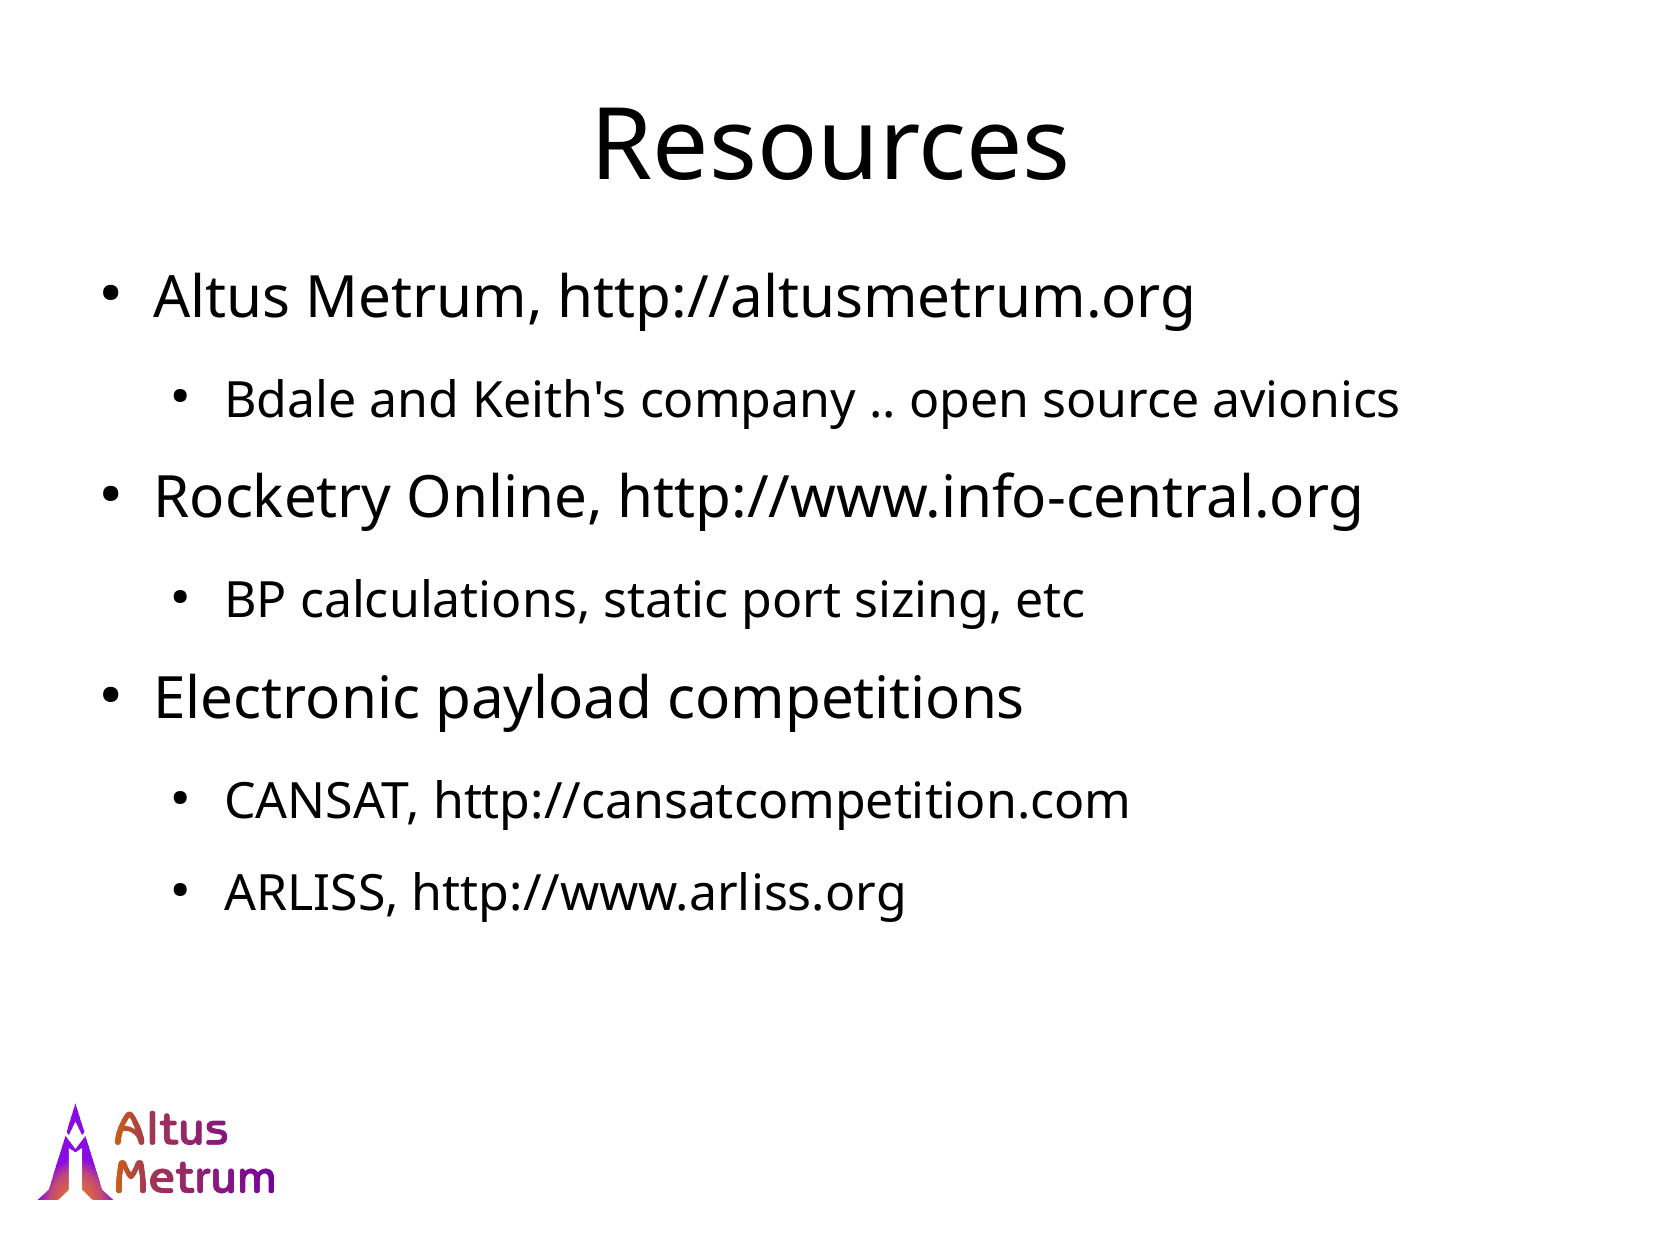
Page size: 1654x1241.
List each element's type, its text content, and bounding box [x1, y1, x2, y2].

list Altus Metrum, http://altusmetrum.org Bdale and Keith's company .. open source avionics Rocketry Online, http://www.info-central.org BP calculations, static port sizing, etc Electronic payload competitions CANSAT, http://cansatcompetition.com ARLISS, http://www.arliss.org [82, 254, 1571, 1059]
picture [37, 1103, 274, 1200]
title Resources [86, 55, 1576, 226]
